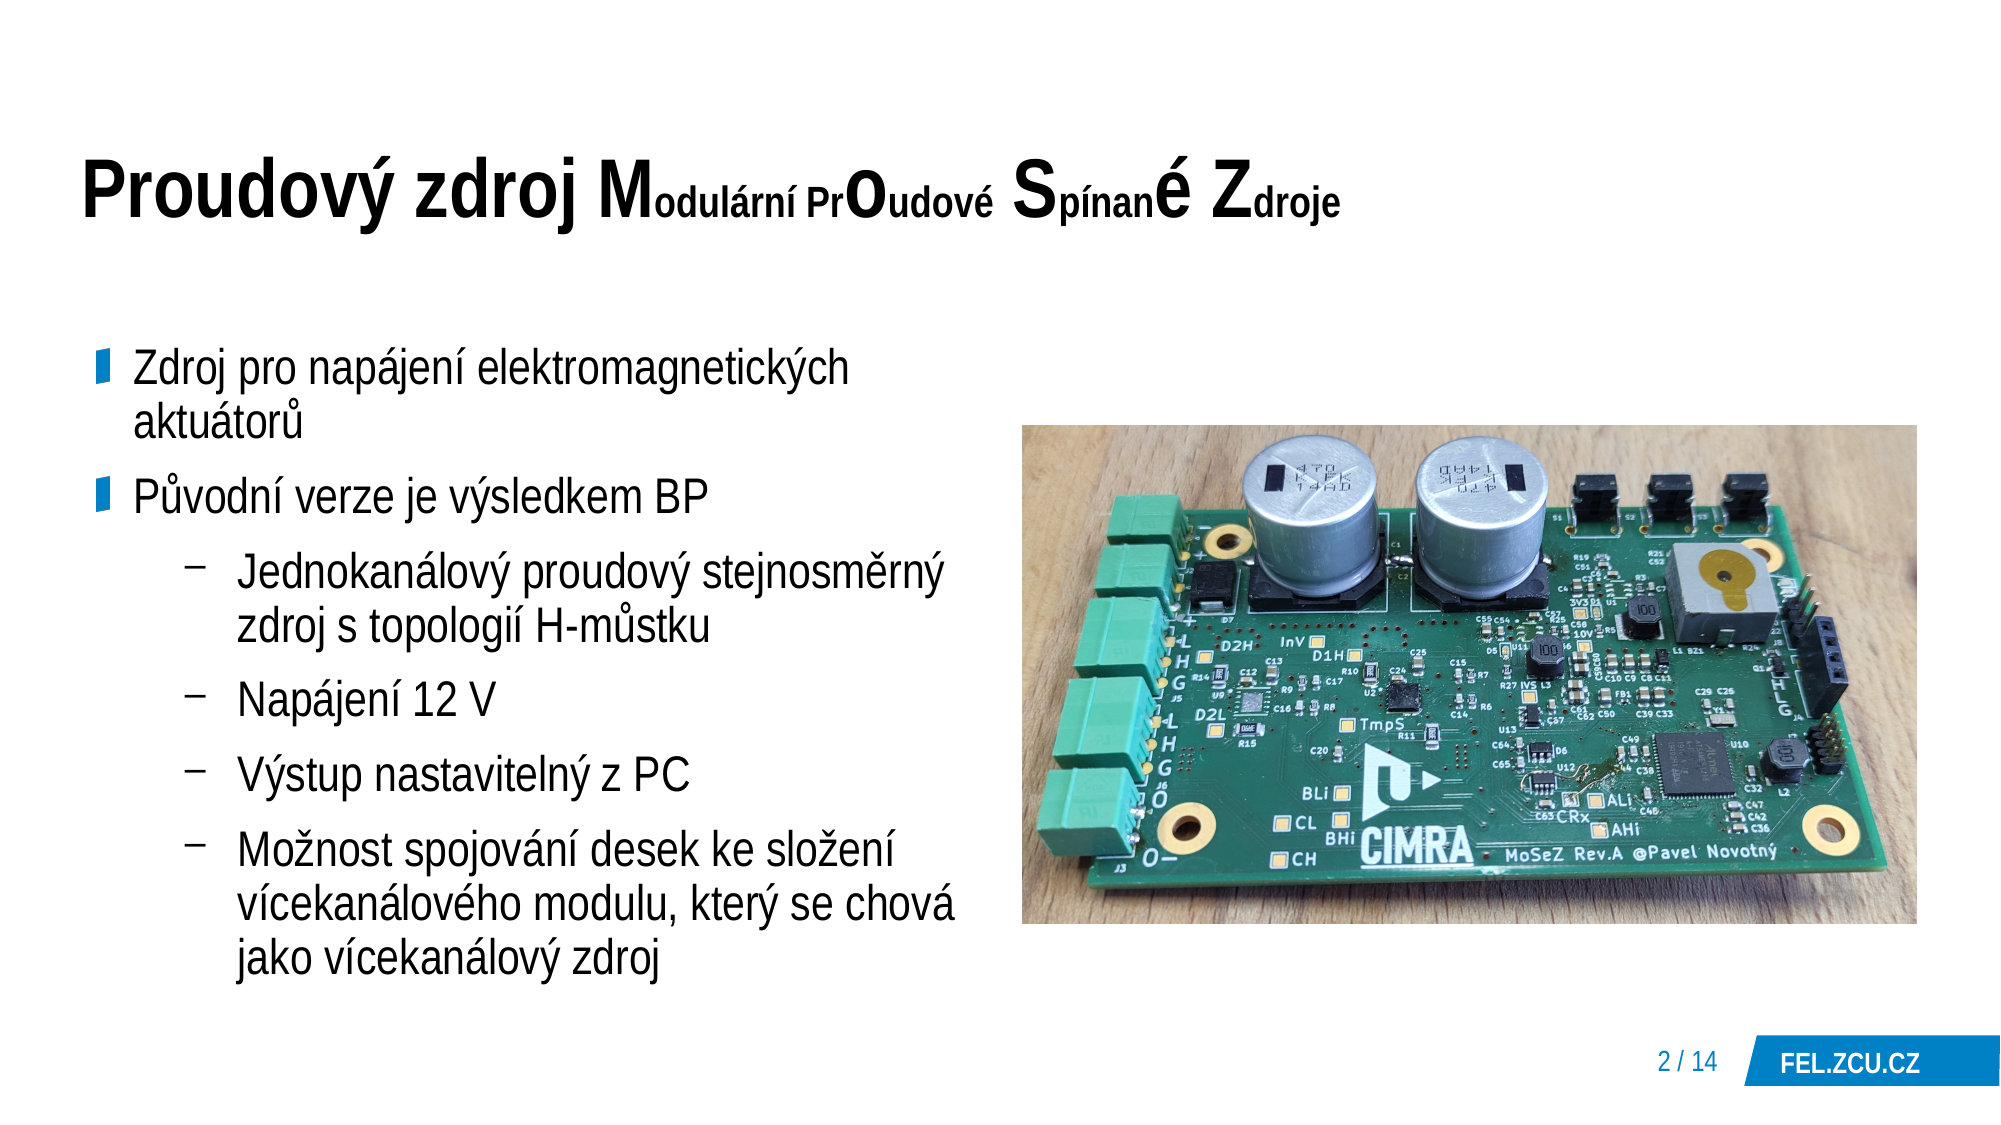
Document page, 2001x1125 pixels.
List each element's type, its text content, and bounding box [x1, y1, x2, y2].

slide_number <number> / 14 [1412, 1035, 1733, 1086]
picture [1022, 425, 1917, 924]
list Zdroj pro napájení elektromagnetických aktuátorů Původní verze je výsledkem BP Jednokanálový proudový stejnosměrný zdroj s topologií H-můstku Napájení 12 V Výstup nastavitelný z PC Možnost spojování desek ke složení vícekanálového modulu, který se chová jako vícekanálový zdroj [81, 334, 978, 1014]
title Proudový zdroj Modulární Proudové Spínané Zdroje [81, 144, 1918, 236]
